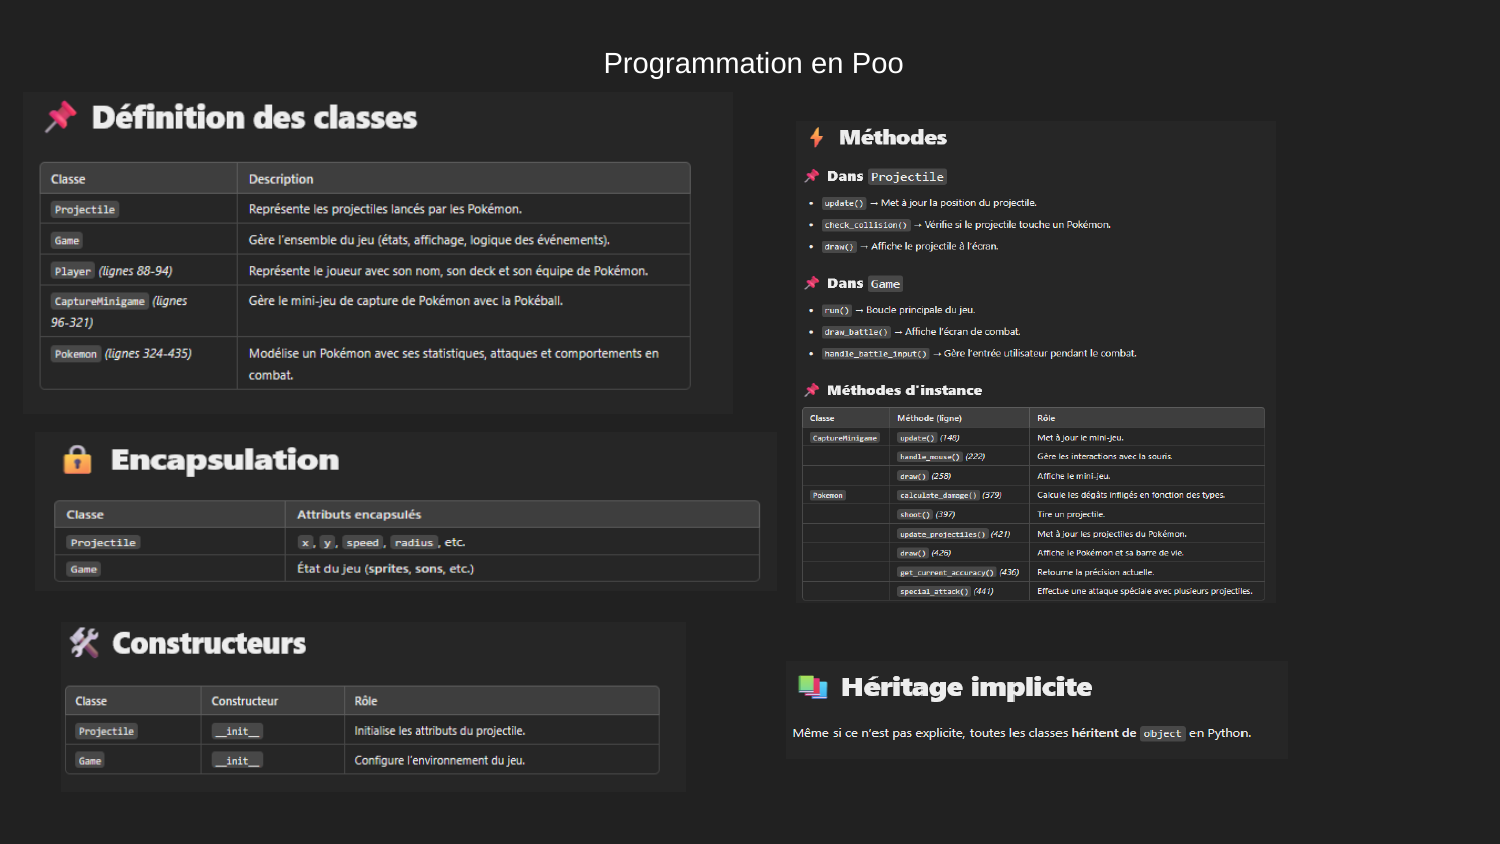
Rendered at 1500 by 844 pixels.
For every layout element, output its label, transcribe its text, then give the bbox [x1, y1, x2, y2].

picture [61, 622, 686, 792]
picture [786, 661, 1288, 759]
picture [23, 92, 733, 414]
title Programmation en Poo [55, 11, 1453, 95]
picture [35, 432, 777, 591]
picture [796, 121, 1276, 603]
